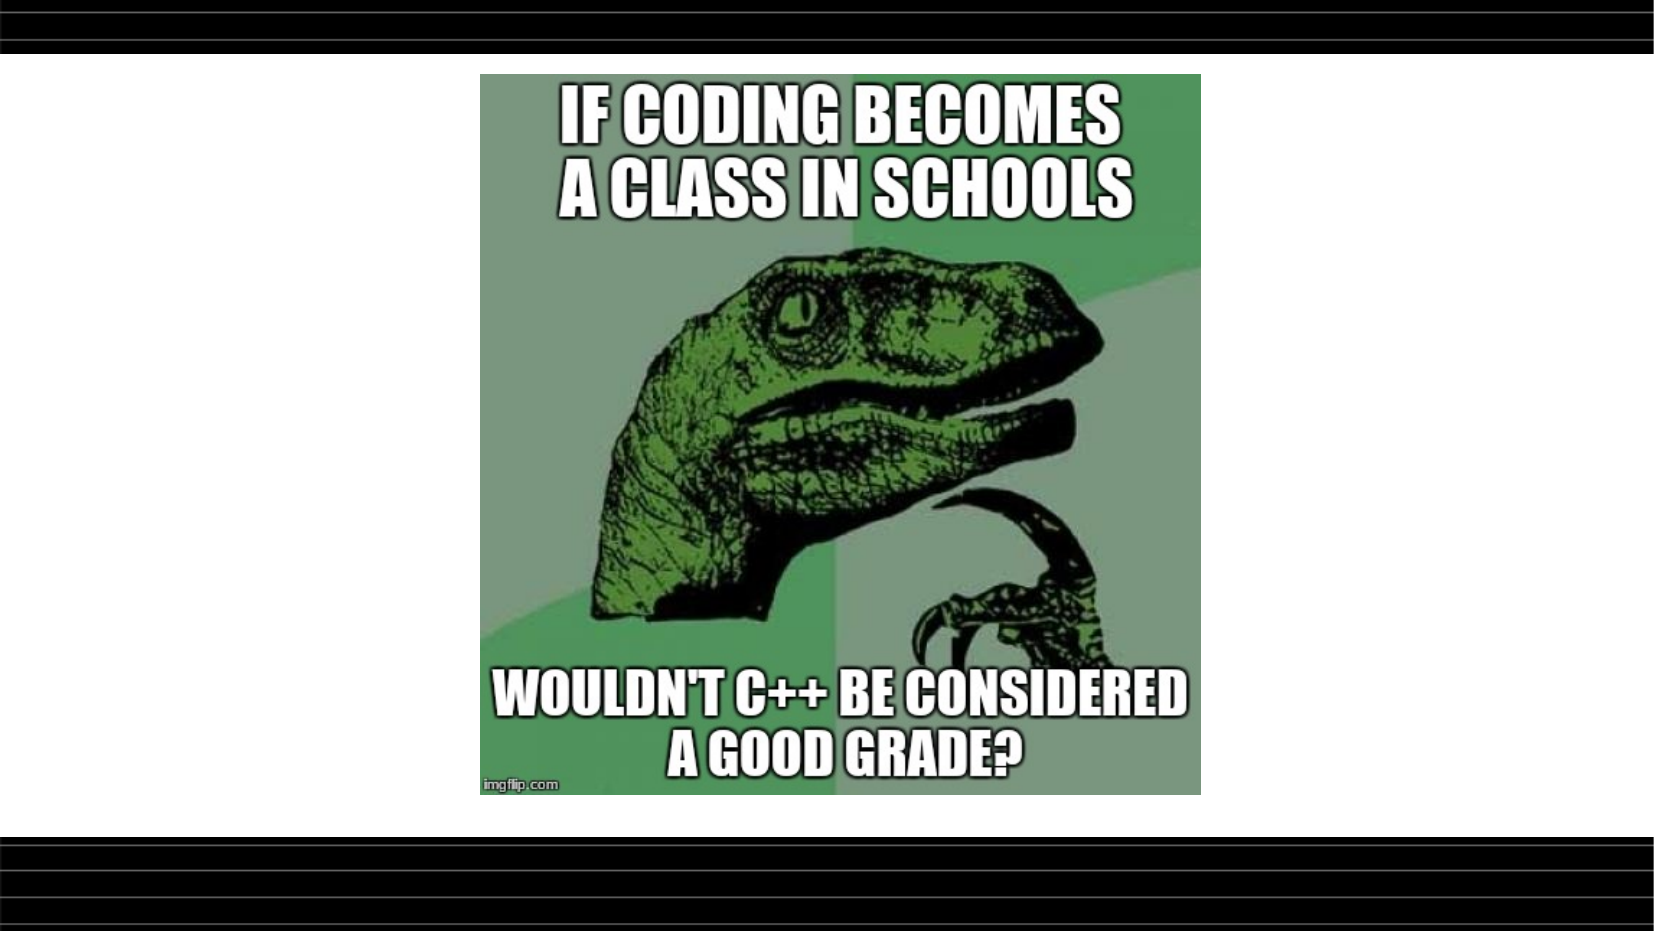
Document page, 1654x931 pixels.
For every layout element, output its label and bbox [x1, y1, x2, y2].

picture [0, 837, 1654, 931]
picture [0, 0, 1654, 54]
picture [480, 74, 1201, 796]
